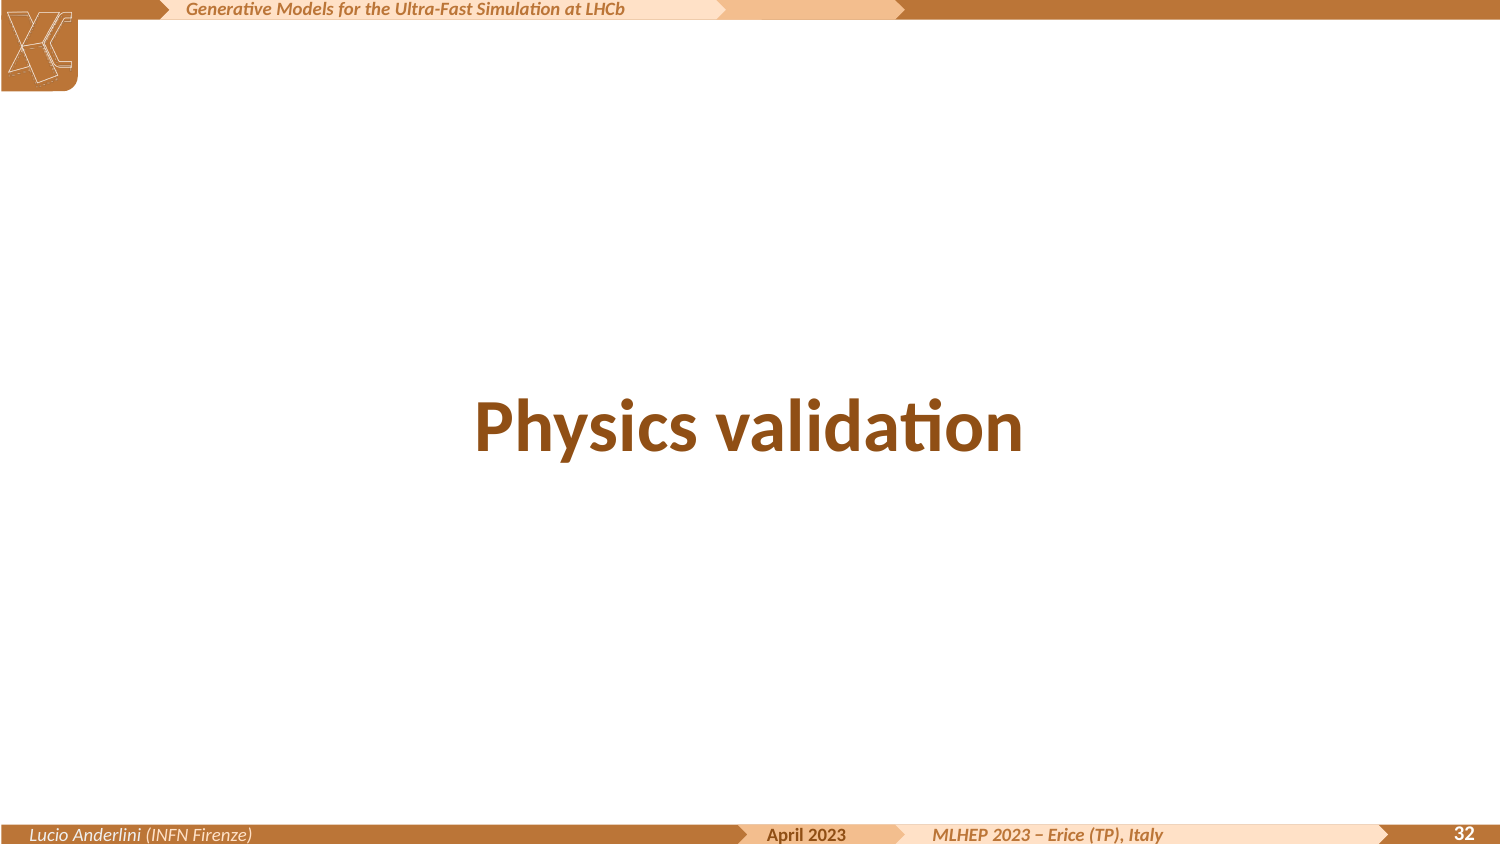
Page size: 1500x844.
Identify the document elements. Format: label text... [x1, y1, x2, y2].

title Physics validation [51, 352, 1449, 491]
slide_number <number> [1429, 819, 1491, 844]
